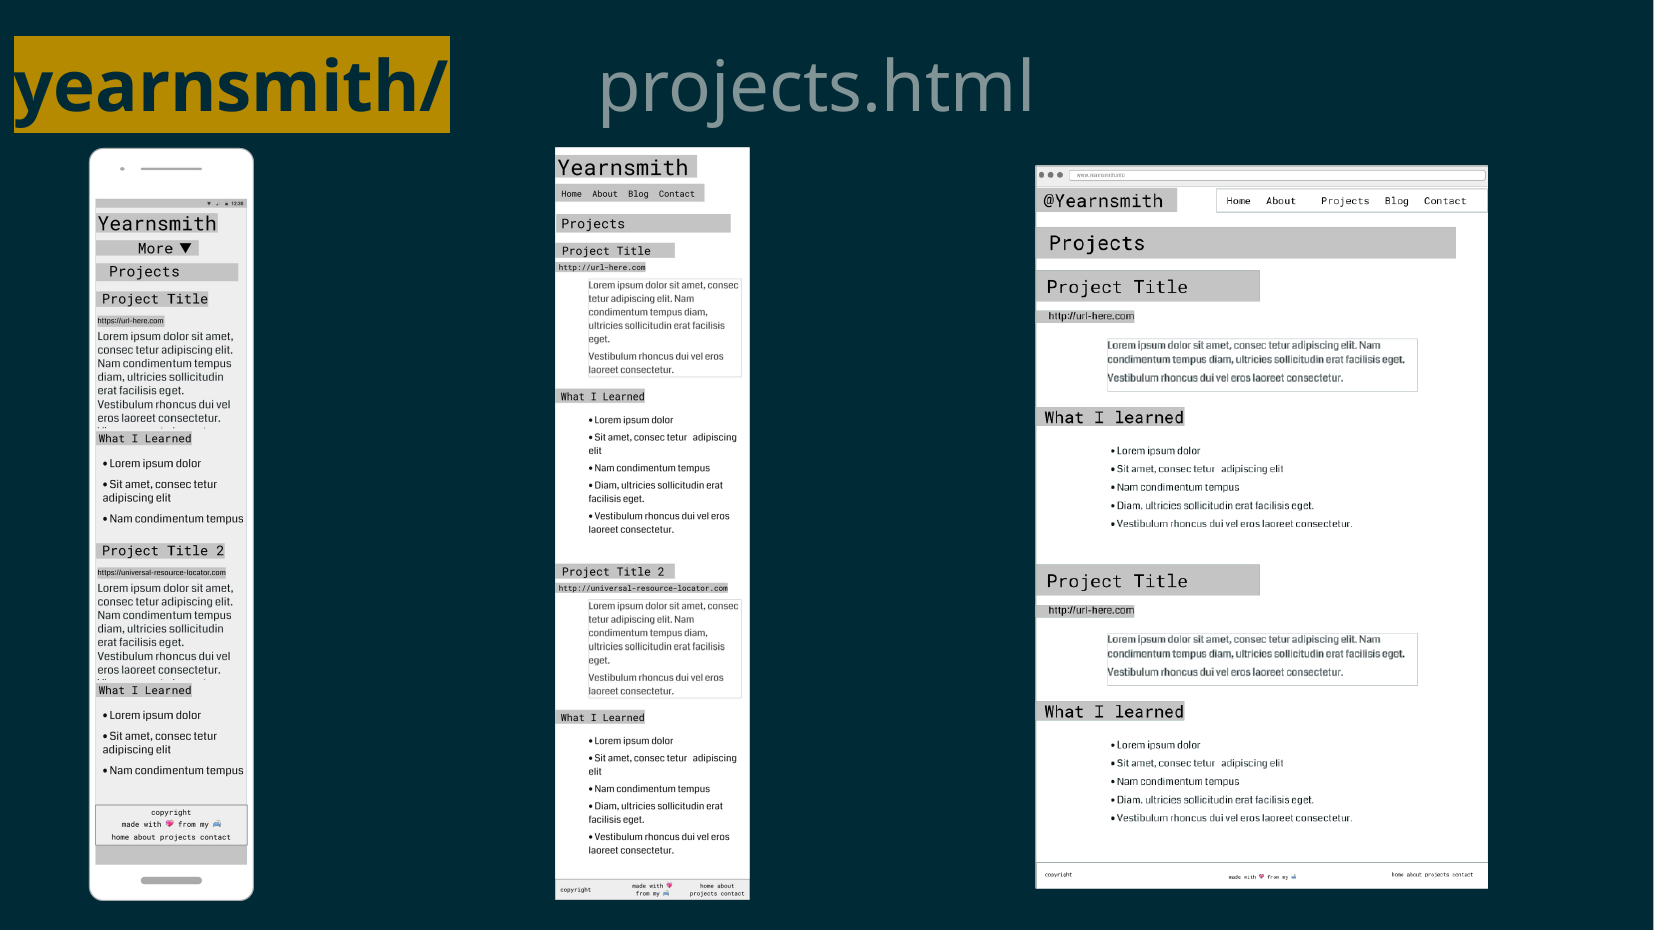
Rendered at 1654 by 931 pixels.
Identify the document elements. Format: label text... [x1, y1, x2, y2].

picture [89, 148, 253, 900]
title projects.html [597, 0, 1363, 172]
picture [1036, 166, 1487, 888]
title Yearnsmith/ [13, 40, 553, 128]
picture [556, 148, 749, 899]
